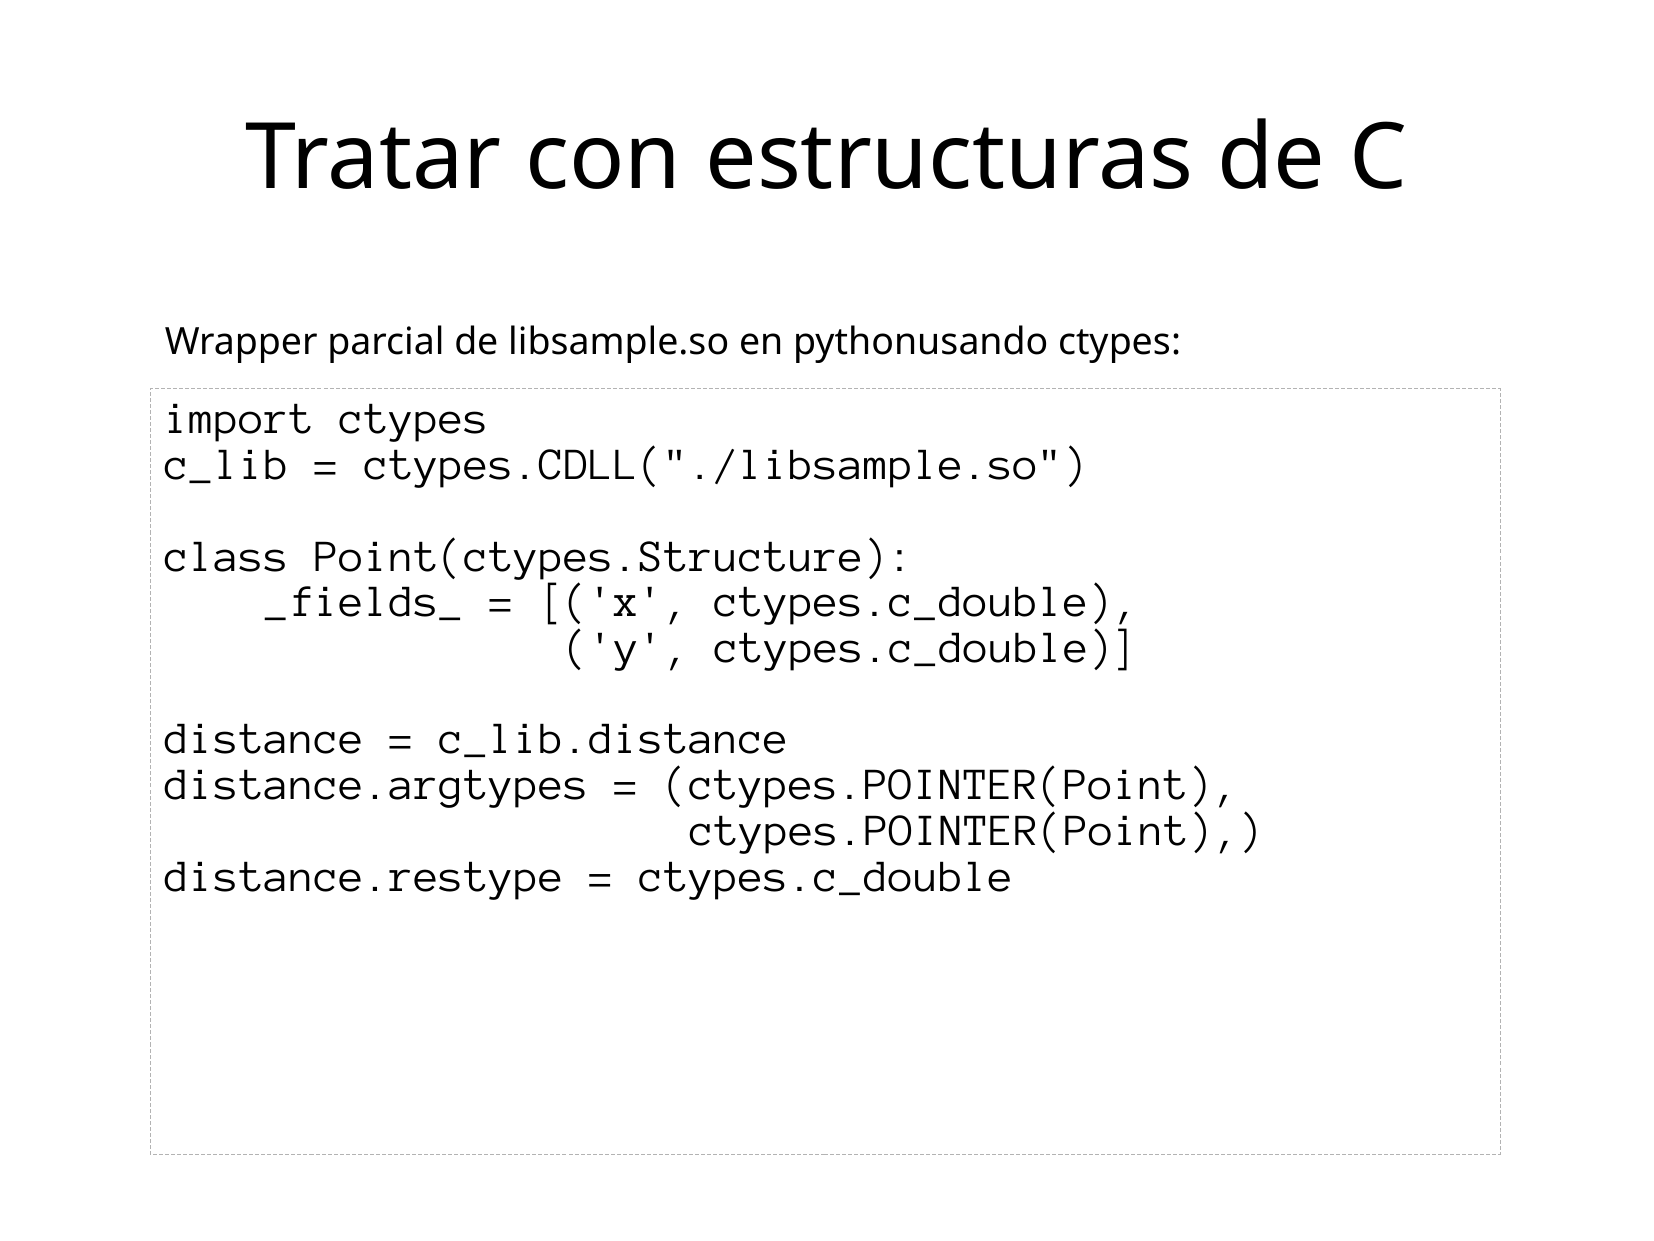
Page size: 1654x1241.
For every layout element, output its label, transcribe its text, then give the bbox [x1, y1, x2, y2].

text_box import ctypes c_lib = ctypes.CDLL("./libsample.so") class Point(ctypes.Structure): _fields_ = [('x', ctypes.c_double), ('y', ctypes.c_double)] distance = c_lib.distance distance.argtypes = (ctypes.POINTER(Point), ctypes.POINTER(Point),) distance.restype = ctypes.c_double [150, 388, 1501, 953]
title Tratar con estructuras de C [82, 49, 1571, 257]
text_box Wrapper parcial de libsample.so en pythonusando ctypes: [150, 307, 1109, 367]
